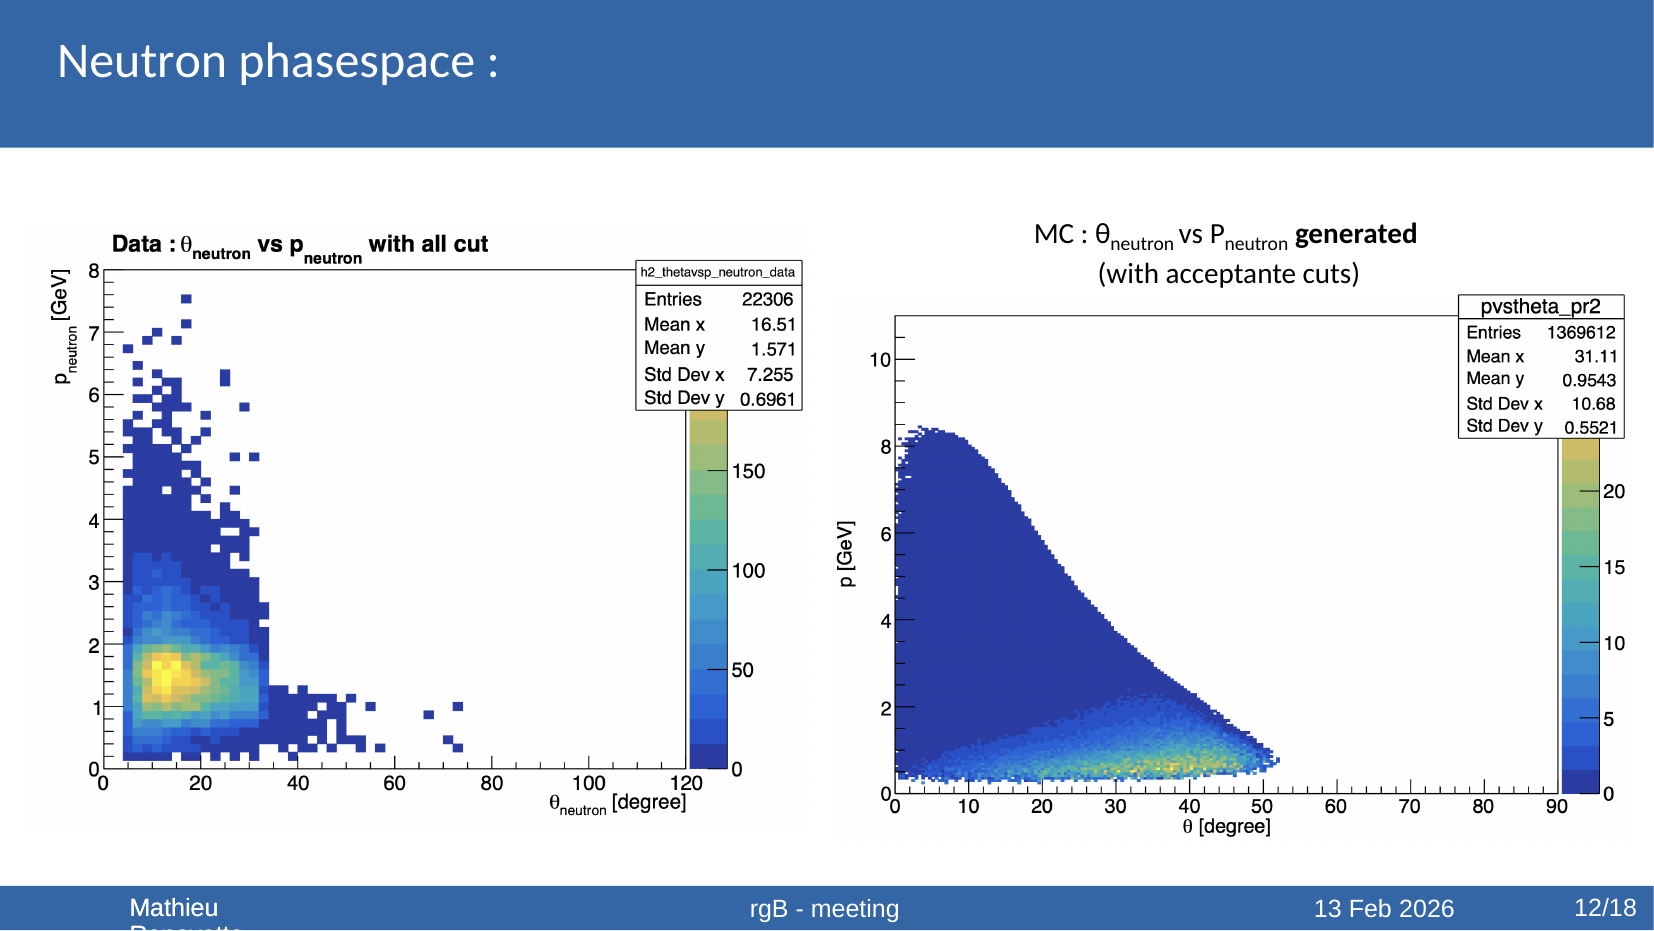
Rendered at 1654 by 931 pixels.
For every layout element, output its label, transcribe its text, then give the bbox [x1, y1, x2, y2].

text_box Mathieu Ronayette [114, 885, 355, 929]
picture [22, 227, 814, 829]
text_box Neutron phasespace : [42, 32, 1654, 110]
text_box 12/18 [1559, 885, 1654, 930]
text_box MC : θneutron vs Pneutron generated (with acceptante cuts) [1017, 206, 1441, 293]
text_box [226, 885, 1654, 931]
text_box rgB - meeting [734, 887, 953, 931]
picture [826, 292, 1632, 844]
text_box [0, 885, 131, 931]
text_box [0, 0, 1654, 148]
text_box 13 Feb 2026 [1299, 887, 1536, 931]
